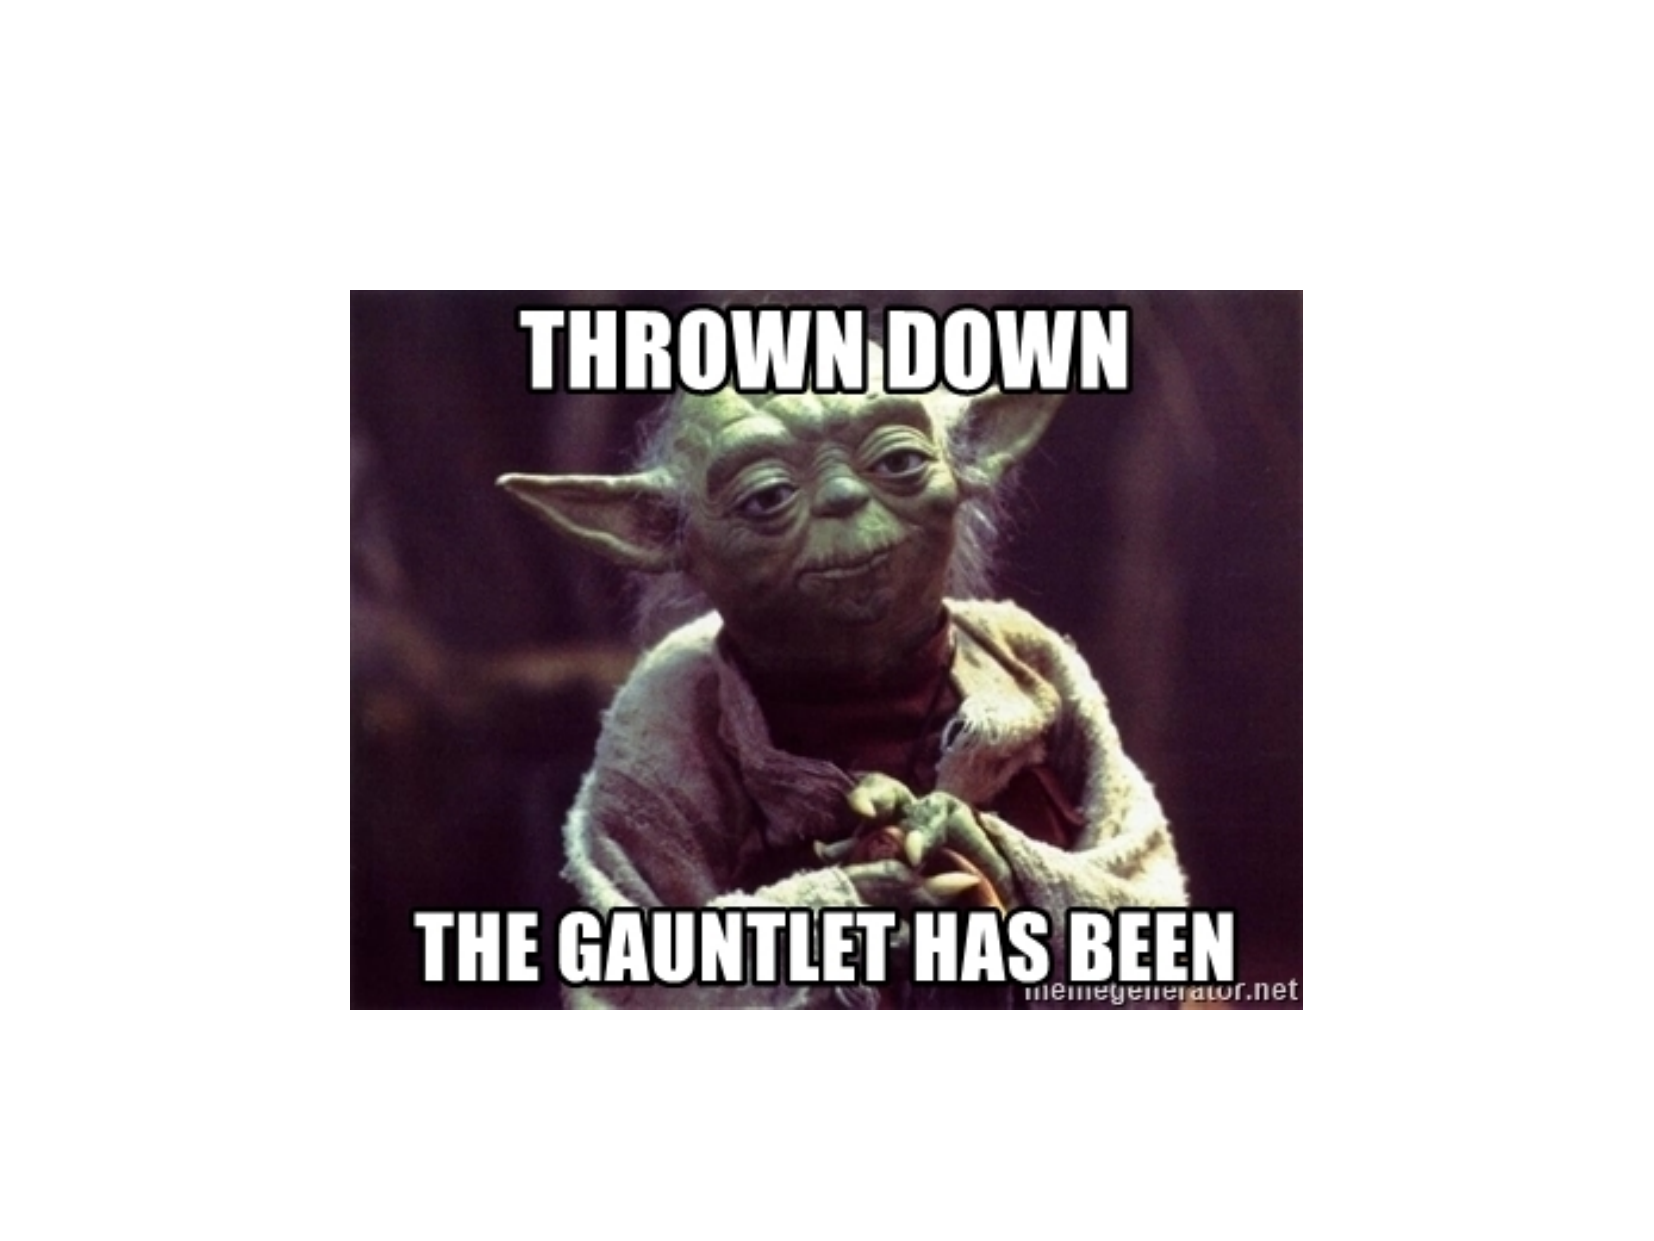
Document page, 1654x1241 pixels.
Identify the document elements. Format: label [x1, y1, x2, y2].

picture [350, 290, 1303, 1010]
